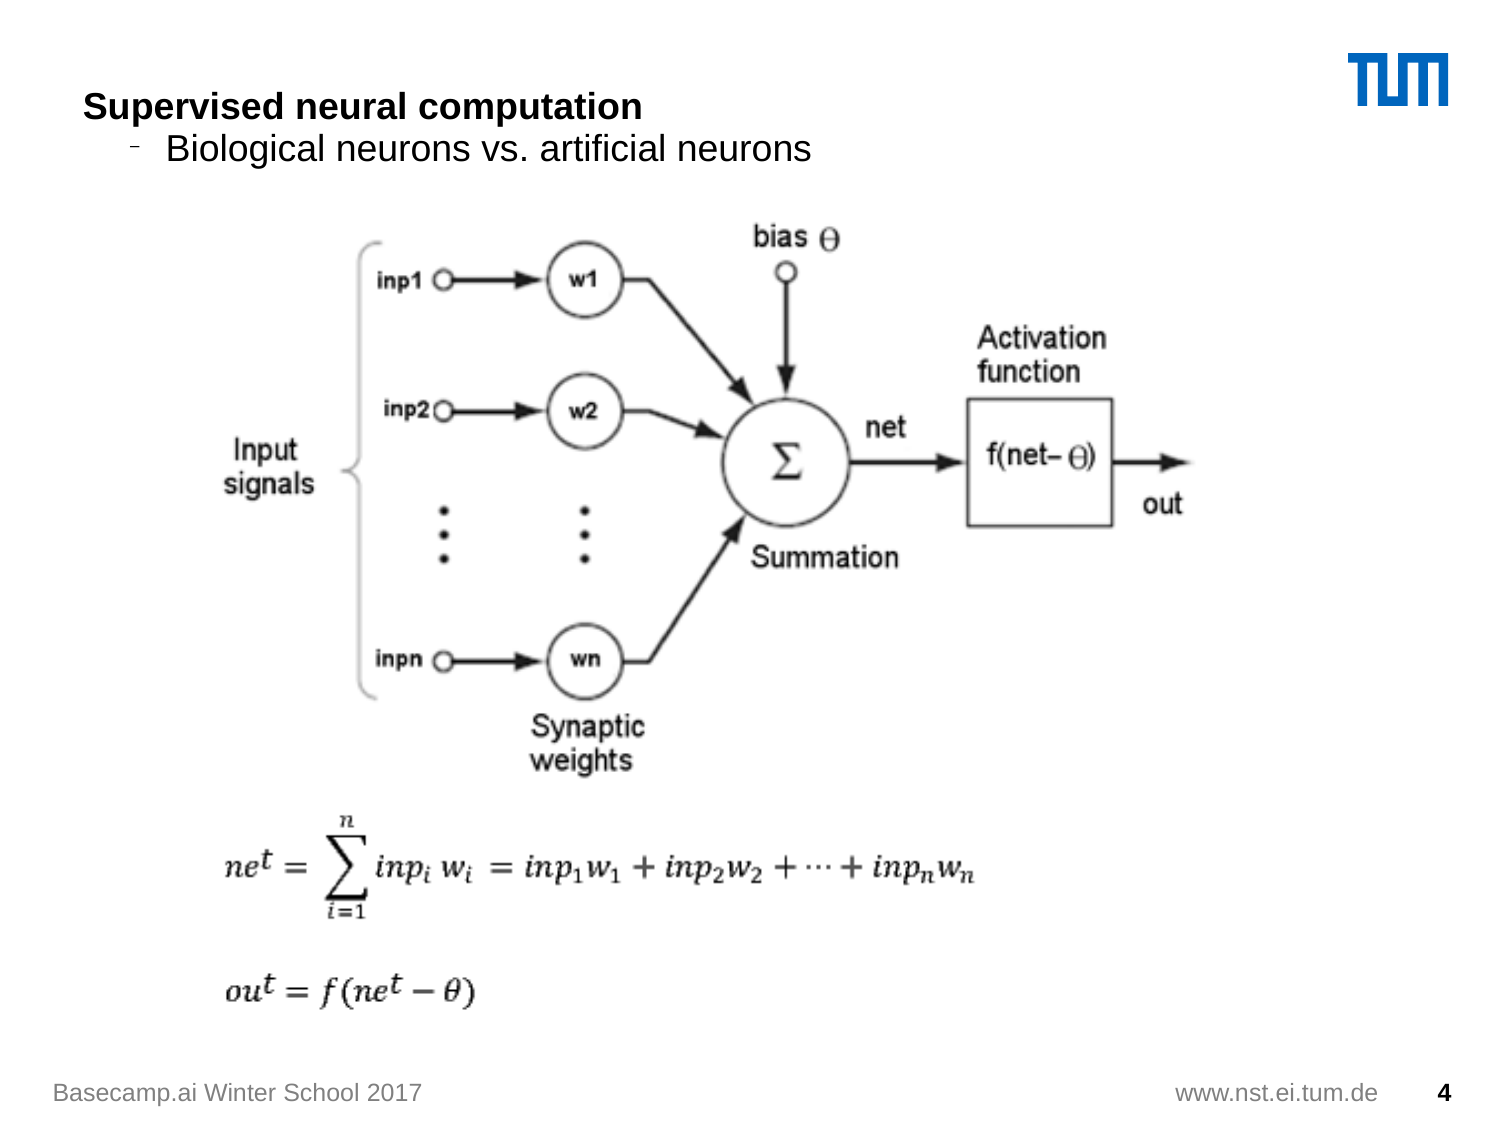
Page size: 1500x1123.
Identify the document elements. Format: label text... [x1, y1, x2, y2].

text_box Supervised neural computation Biological neurons vs. artificial neurons [68, 77, 1406, 343]
picture [210, 806, 993, 1028]
picture [212, 194, 1200, 792]
